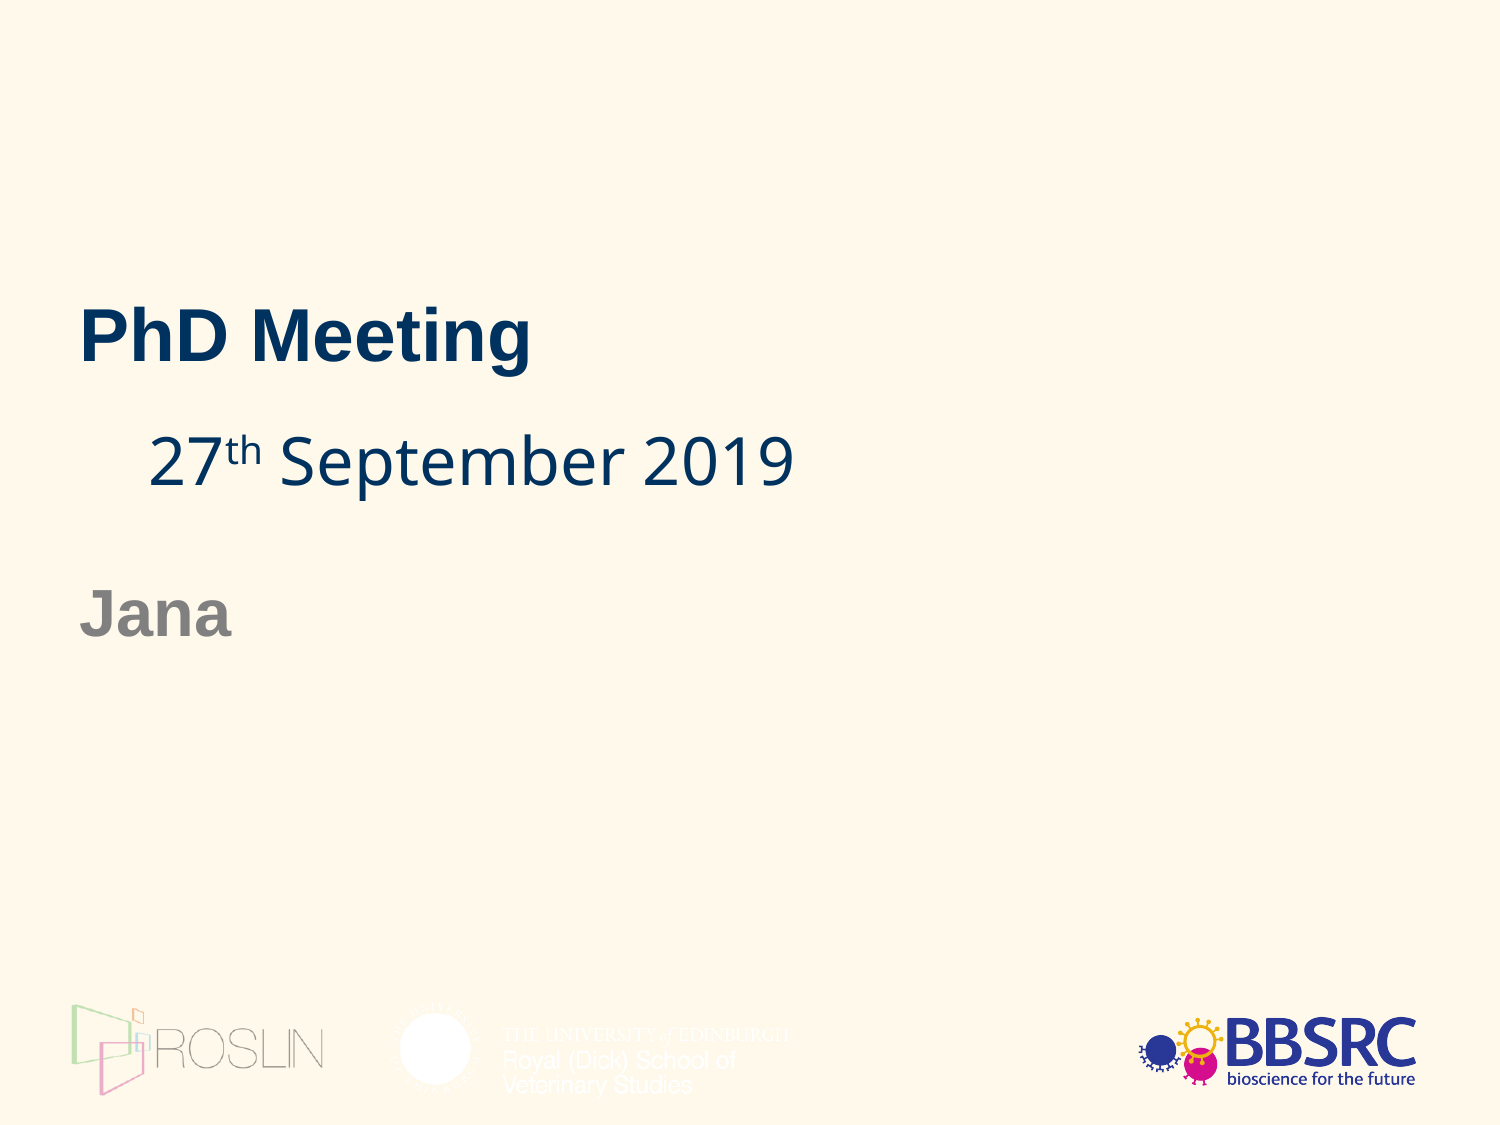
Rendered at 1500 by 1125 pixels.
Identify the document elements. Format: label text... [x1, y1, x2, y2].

picture [1137, 1014, 1416, 1092]
subtitle Jana [64, 562, 1424, 965]
title PhD Meeting [64, 278, 1425, 386]
list 27th September 2019 [63, 411, 1424, 537]
picture [64, 969, 336, 1118]
